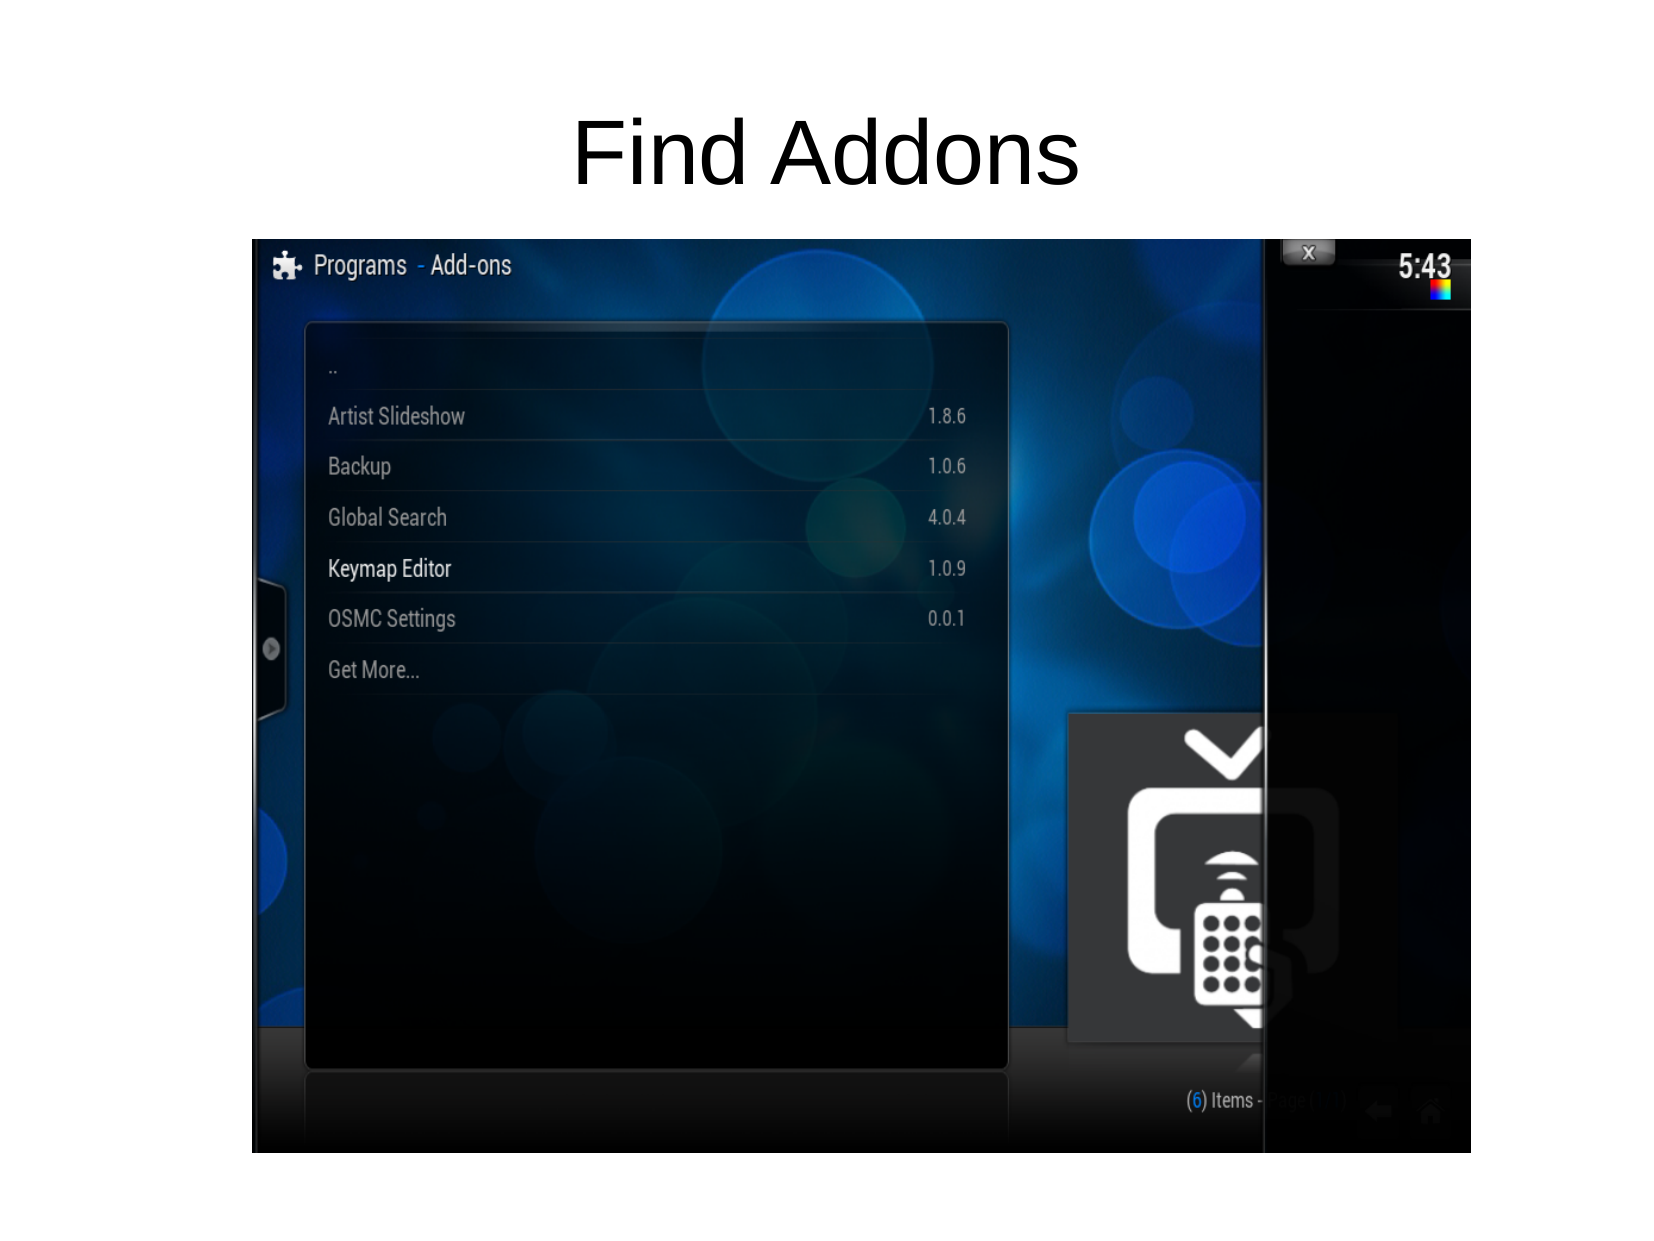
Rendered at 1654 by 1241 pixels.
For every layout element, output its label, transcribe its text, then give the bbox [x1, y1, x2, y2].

title Find Addons [82, 49, 1571, 257]
picture [252, 239, 1471, 1154]
